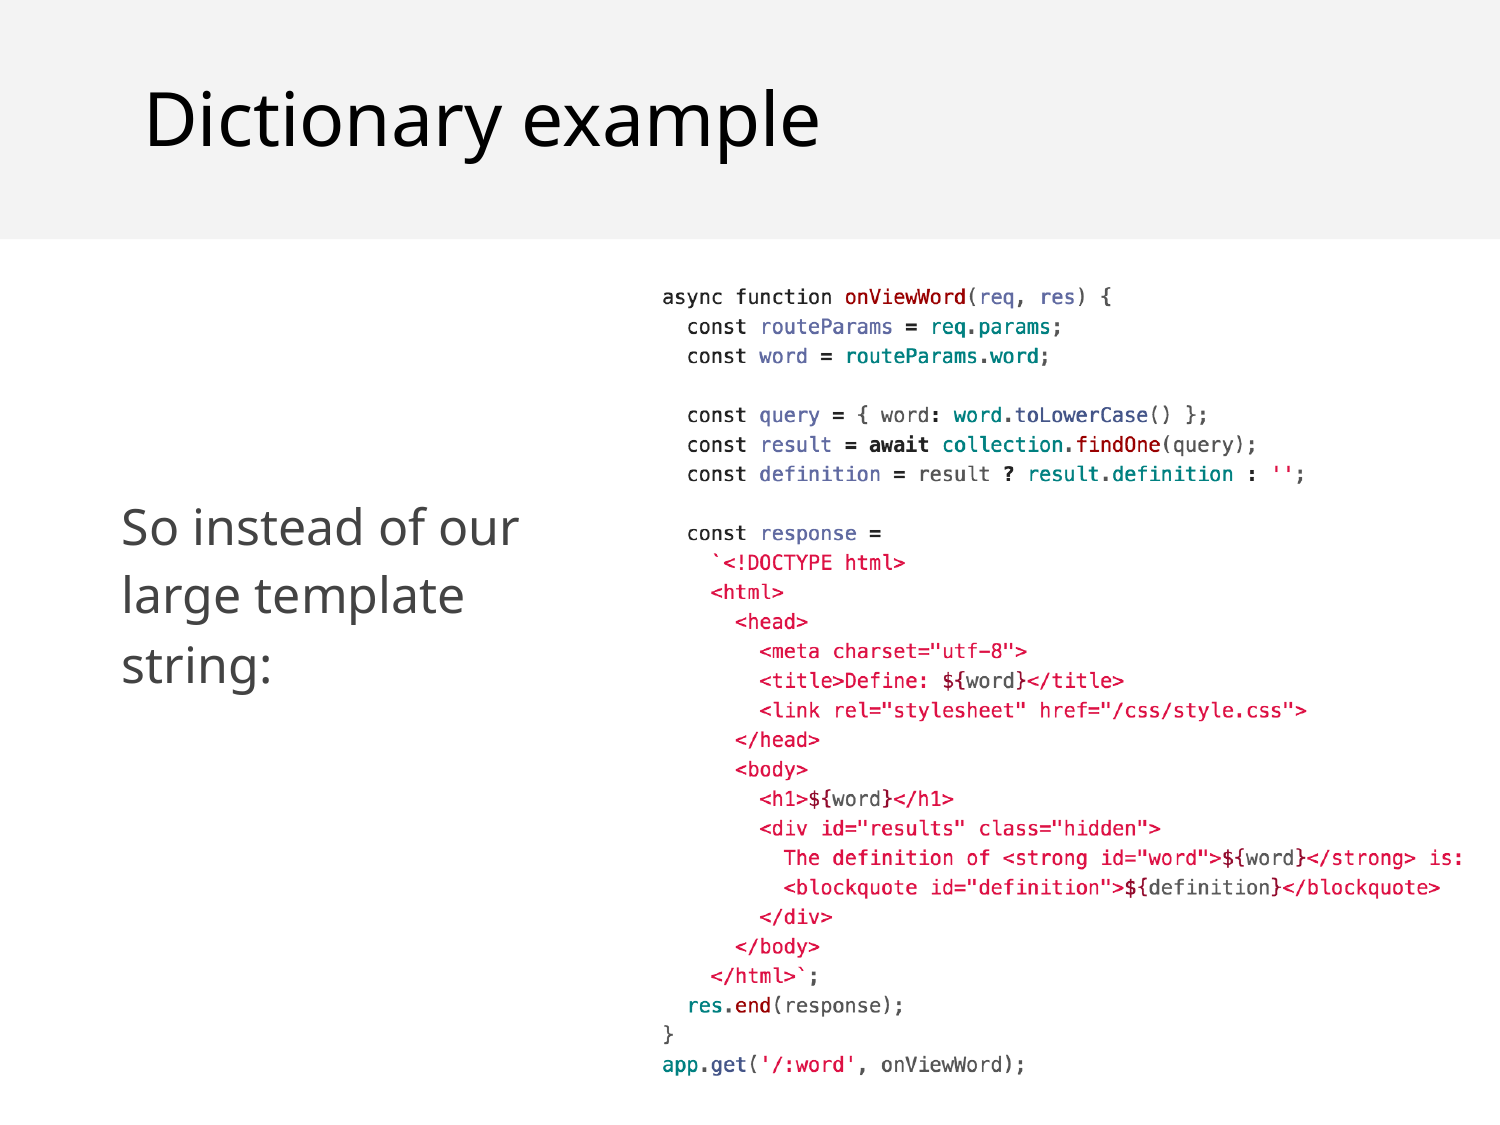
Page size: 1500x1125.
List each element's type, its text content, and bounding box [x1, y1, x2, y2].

picture [648, 282, 1481, 1093]
list So instead of our large template string: [106, 471, 632, 717]
title Dictionary example [128, 56, 1372, 183]
